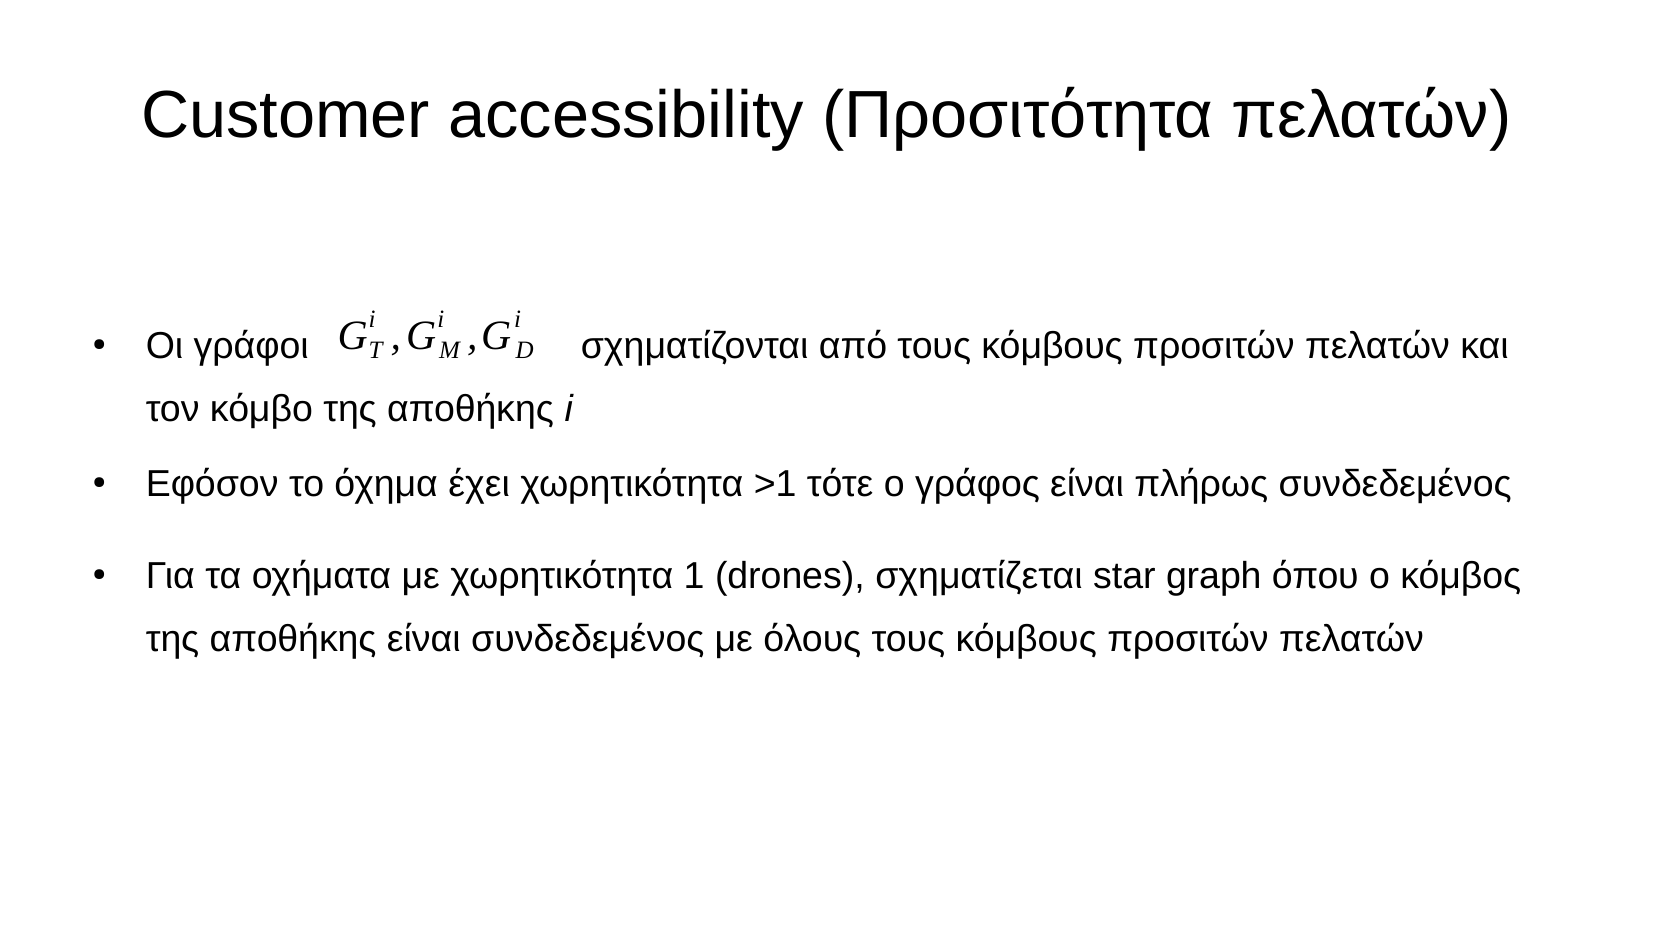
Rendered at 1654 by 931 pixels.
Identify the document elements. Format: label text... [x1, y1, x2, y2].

list Οι γράφοι σχηματίζονται από τους κόμβους προσιτών πελατών και τον κόμβο της αποθήκης i Εφόσον το όχημα έχει χωρητικότητα >1 τότε ο γράφος είναι πλήρως συνδεδεμένος Για τα οχήματα με χωρητικότητα 1 (drones), σχηματίζεται star graph όπου ο κόμβος της αποθήκης είναι συνδεδεμένος με όλους τους κόμβους προσιτών πελατών [75, 157, 1564, 788]
title Customer accessibility (Προσιτότητα πελατών) [82, 37, 1571, 193]
chart [337, 305, 535, 365]
